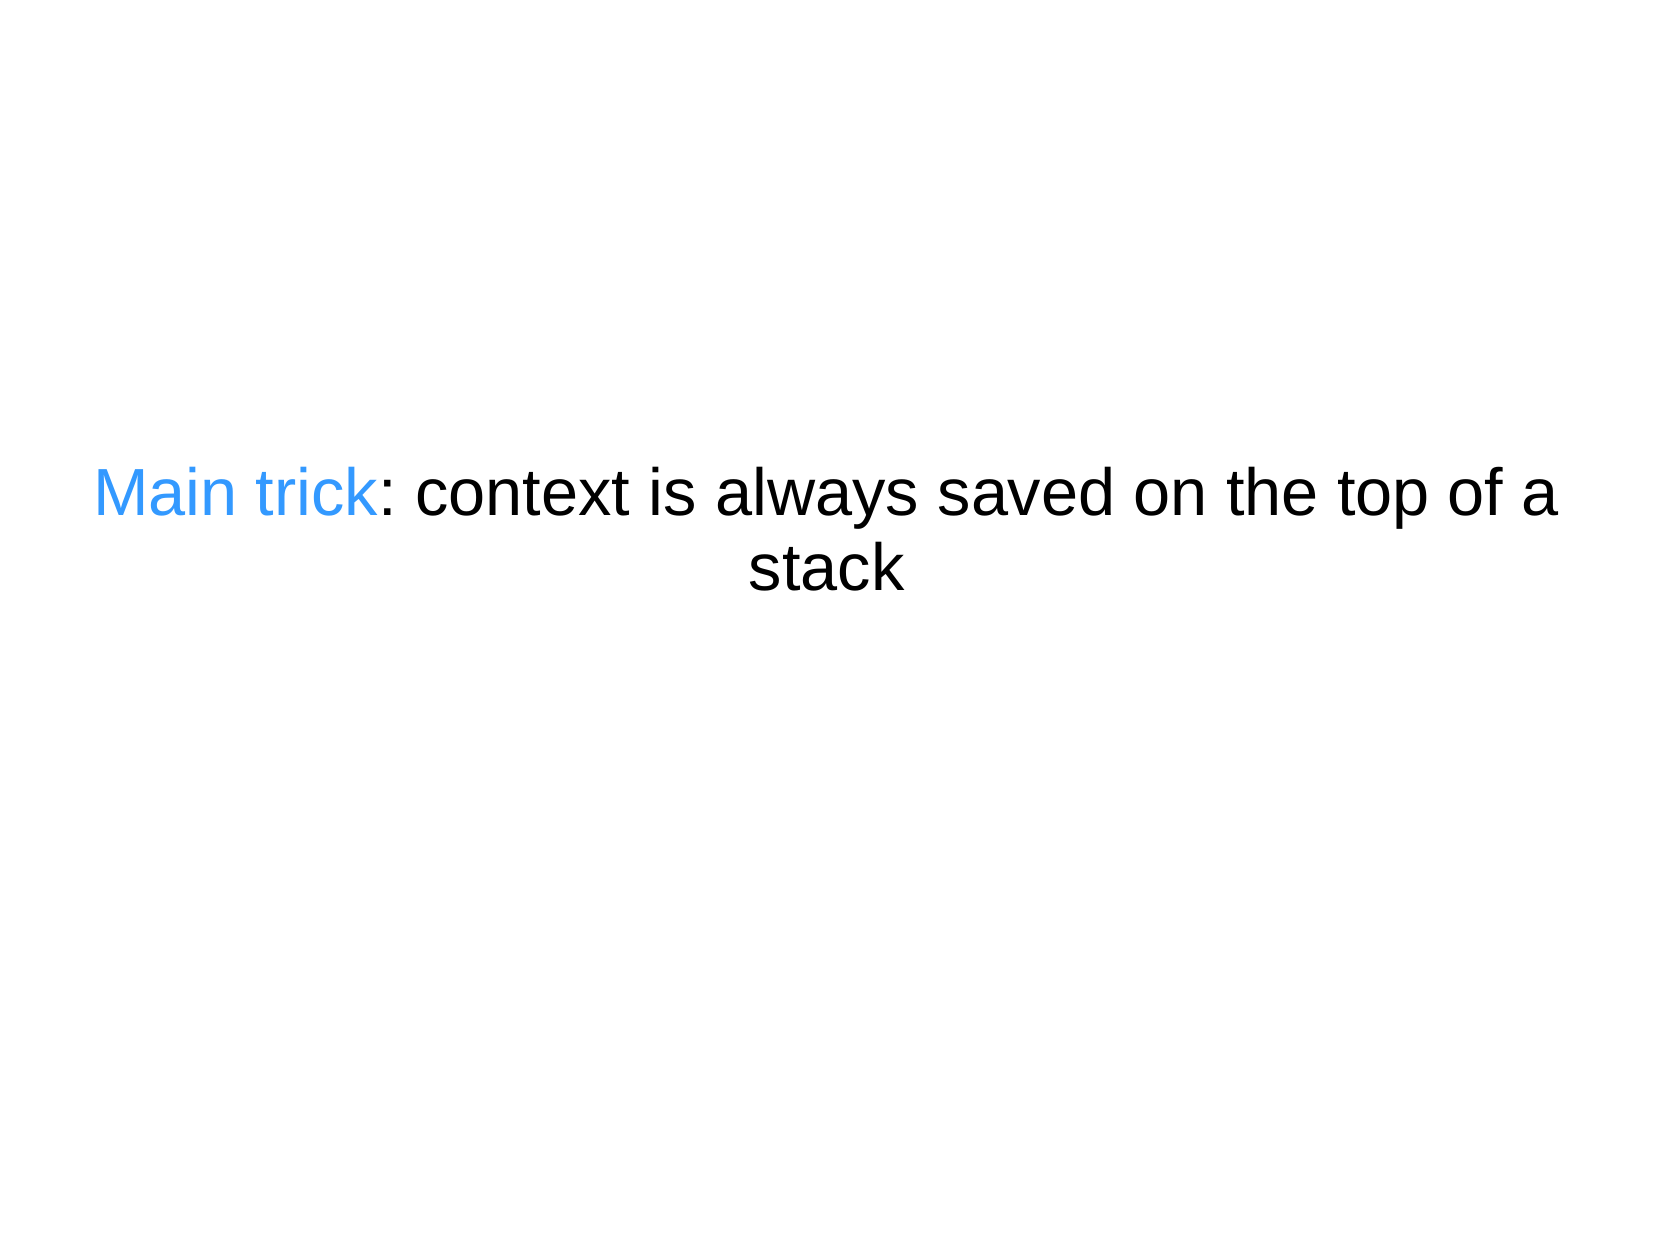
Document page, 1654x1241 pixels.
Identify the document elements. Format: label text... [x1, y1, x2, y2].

subtitle Main trick: context is always saved on the top of a stack [82, 49, 1571, 1010]
